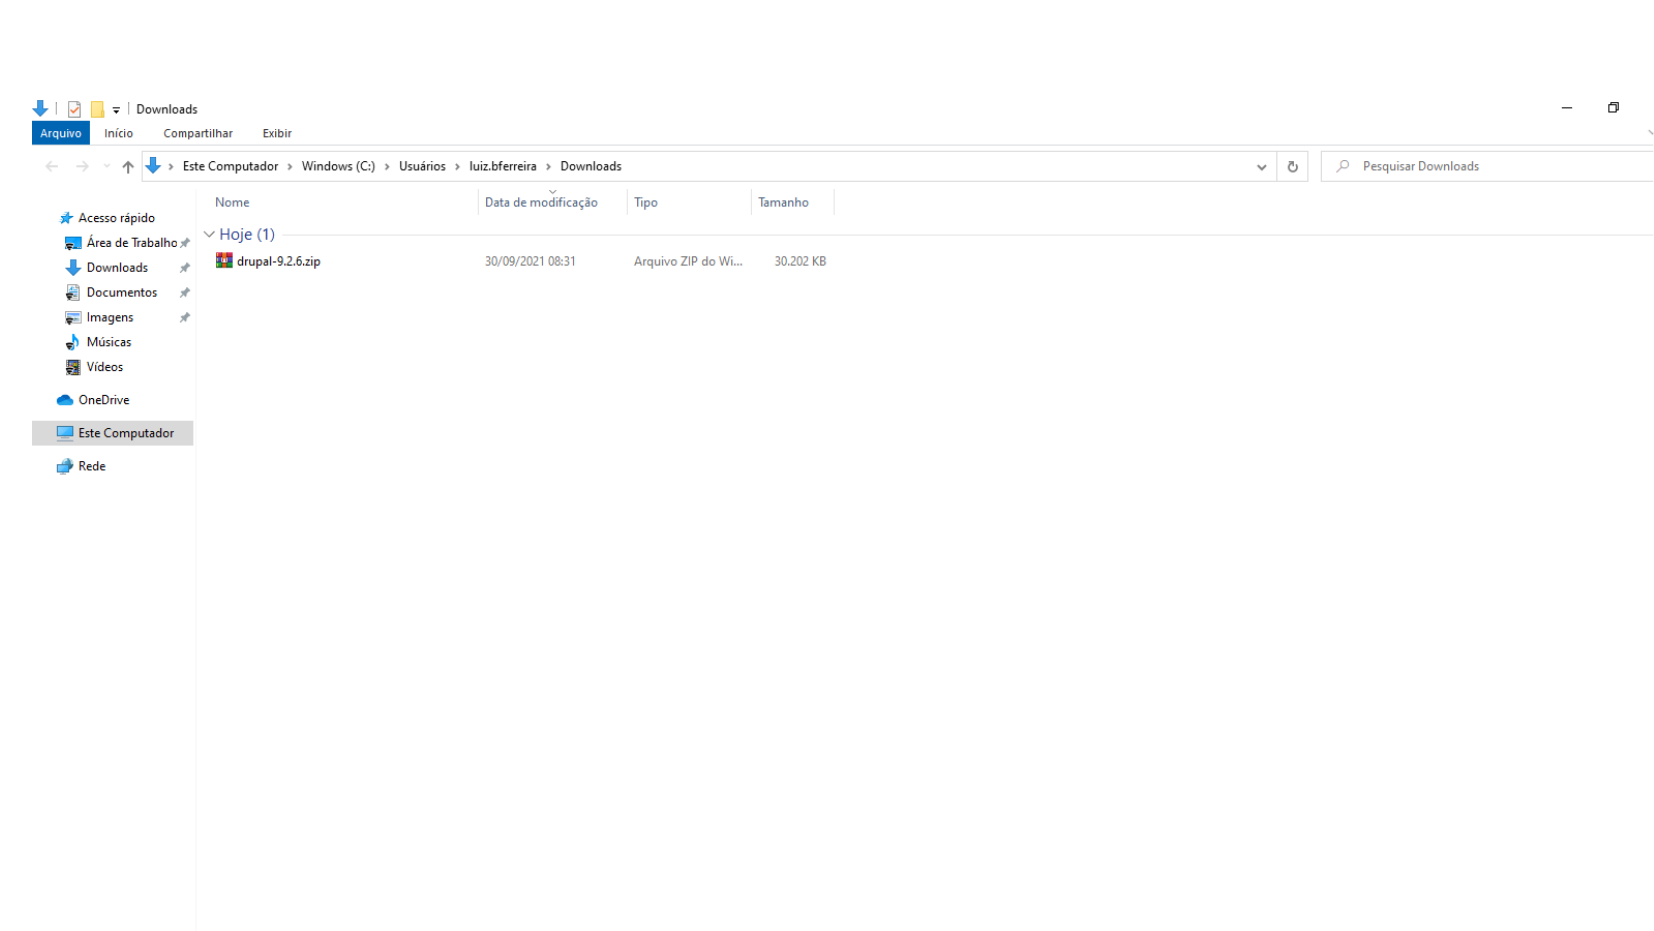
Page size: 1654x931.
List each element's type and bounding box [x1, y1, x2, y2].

picture [32, 97, 1654, 931]
